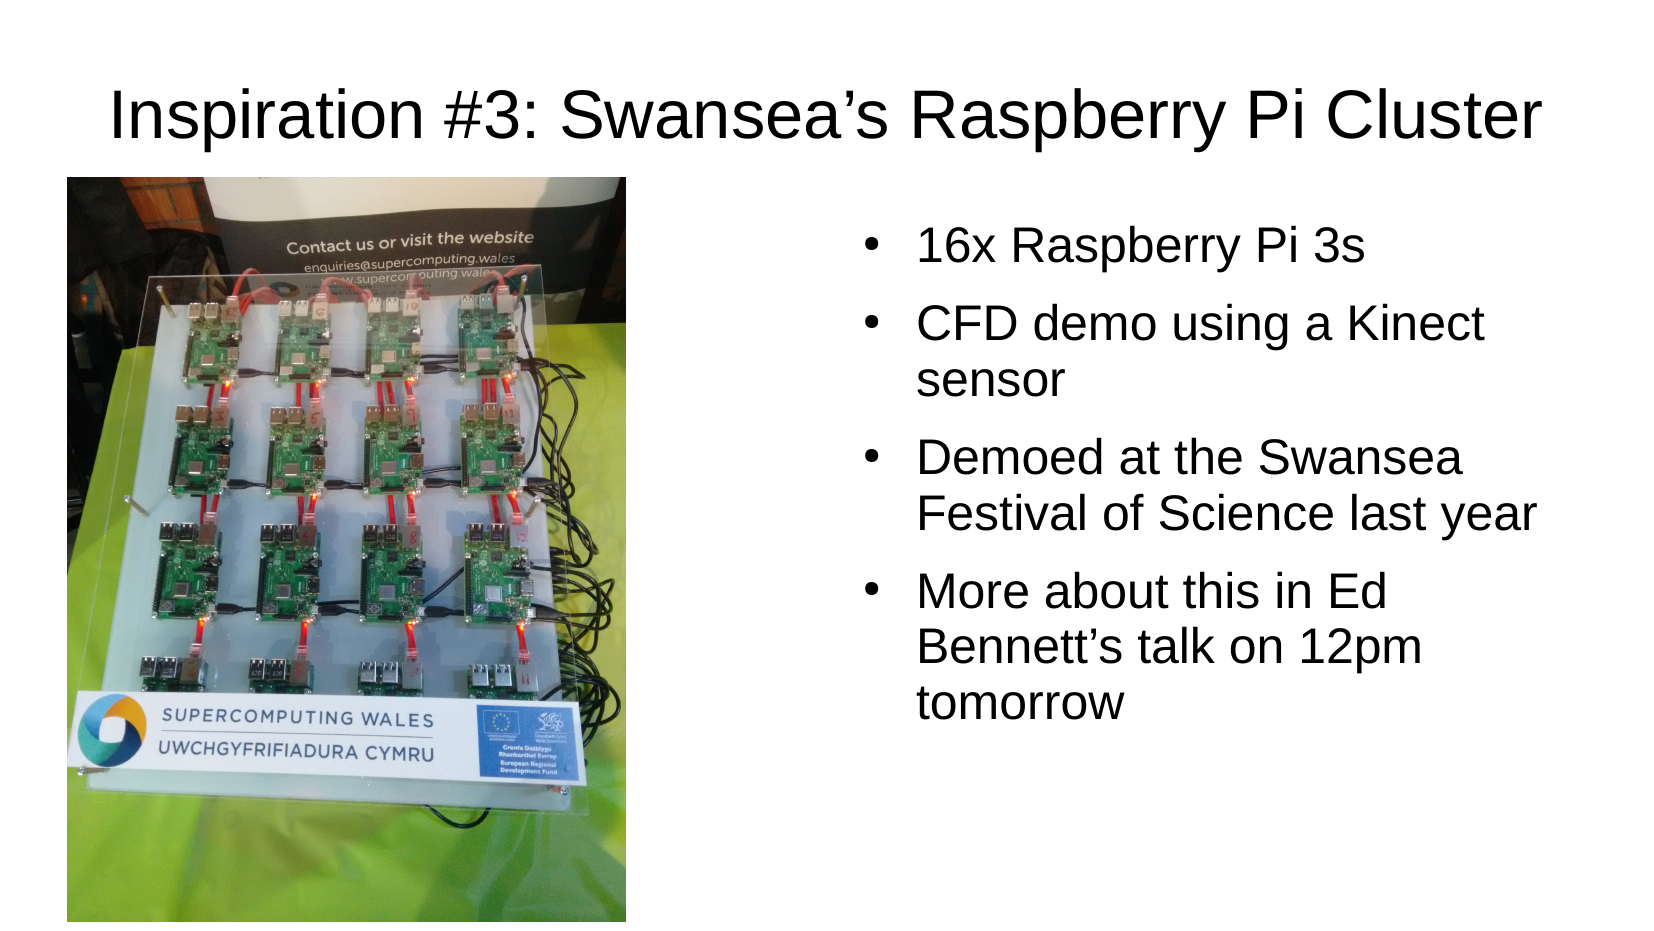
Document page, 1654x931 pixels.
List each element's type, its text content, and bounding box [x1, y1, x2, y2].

list 16x Raspberry Pi 3s CFD demo using a Kinect sensor Demoed at the Swansea Festival of Science last year More about this in Ed Bennett’s talk on 12pm tomorrow [845, 217, 1572, 758]
title Inspiration #3: Swansea’s Raspberry Pi Cluster [82, 37, 1571, 193]
picture [67, 177, 626, 922]
